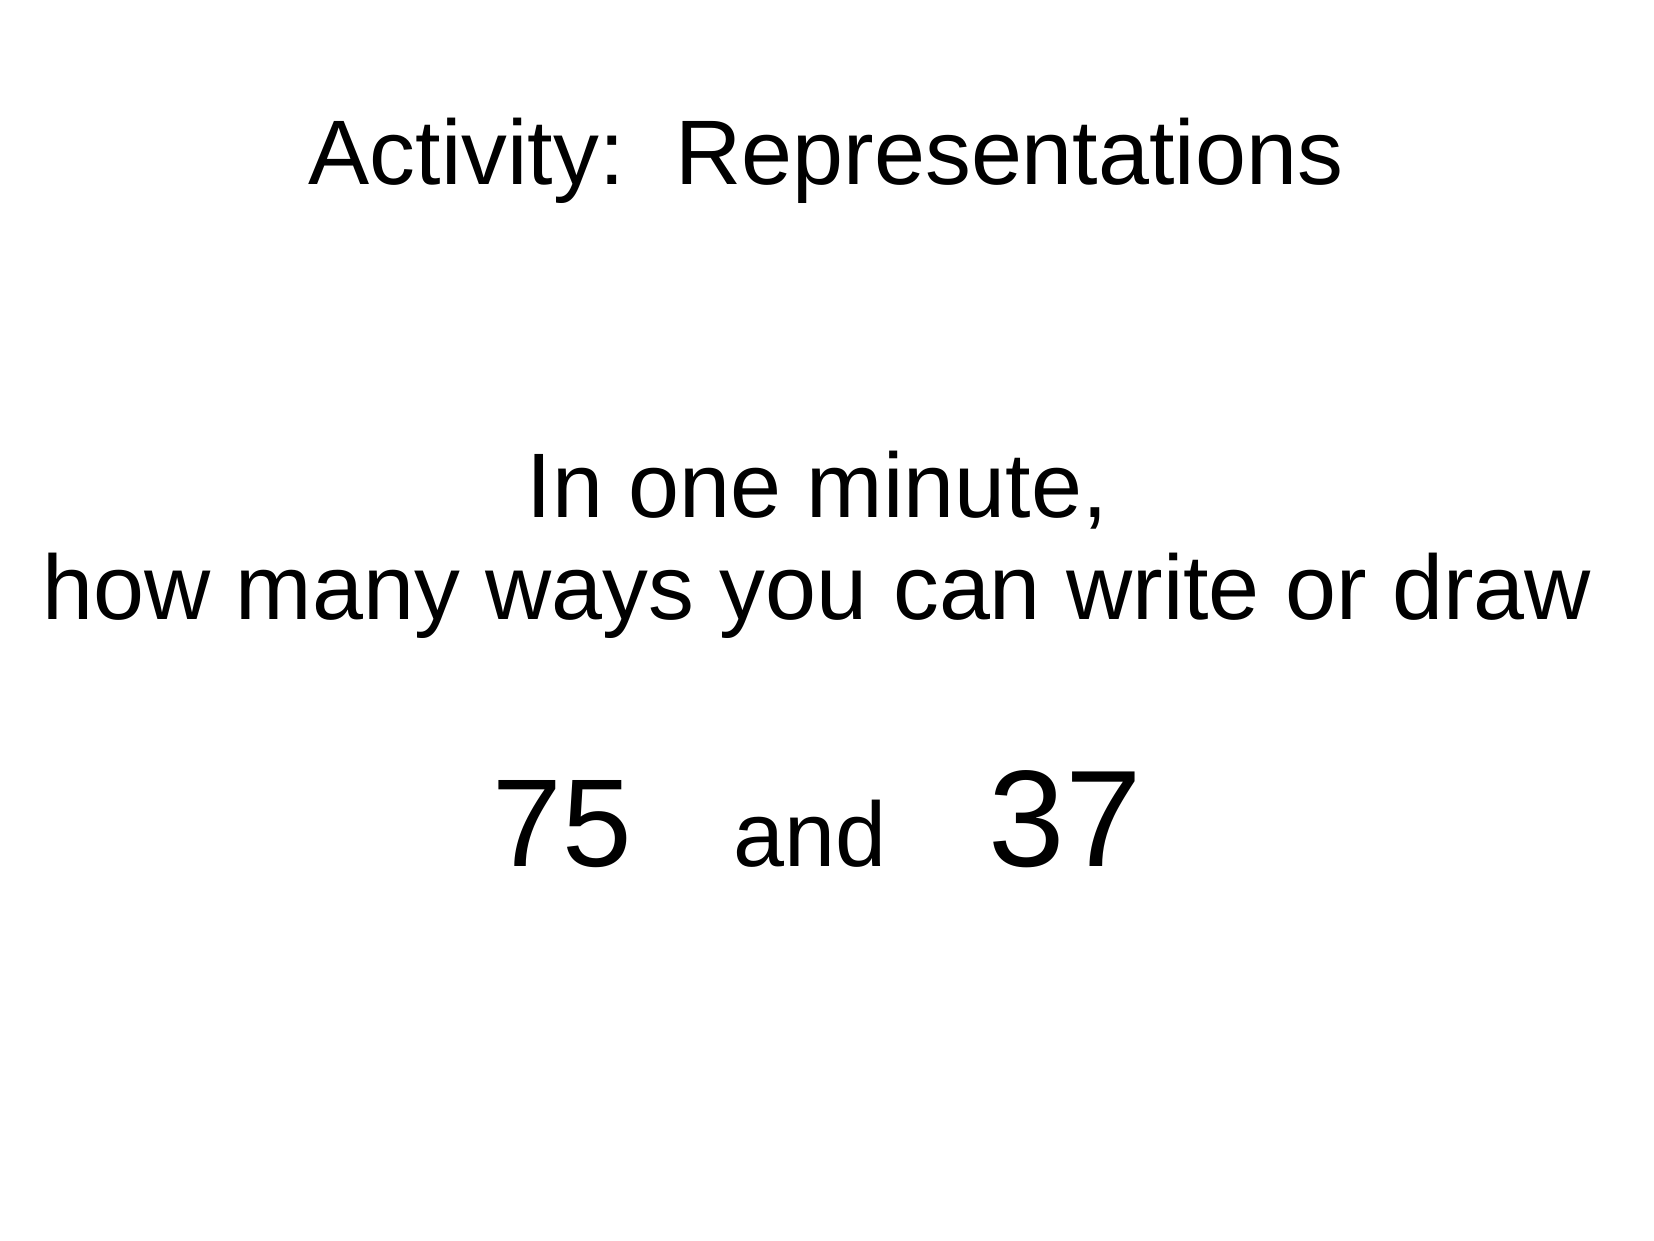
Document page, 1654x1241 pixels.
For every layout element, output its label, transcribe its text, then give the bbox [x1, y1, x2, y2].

title Activity: Representations [82, 49, 1571, 257]
title In one minute, how many ways you can write or draw 75 and 37 [0, 305, 1636, 922]
